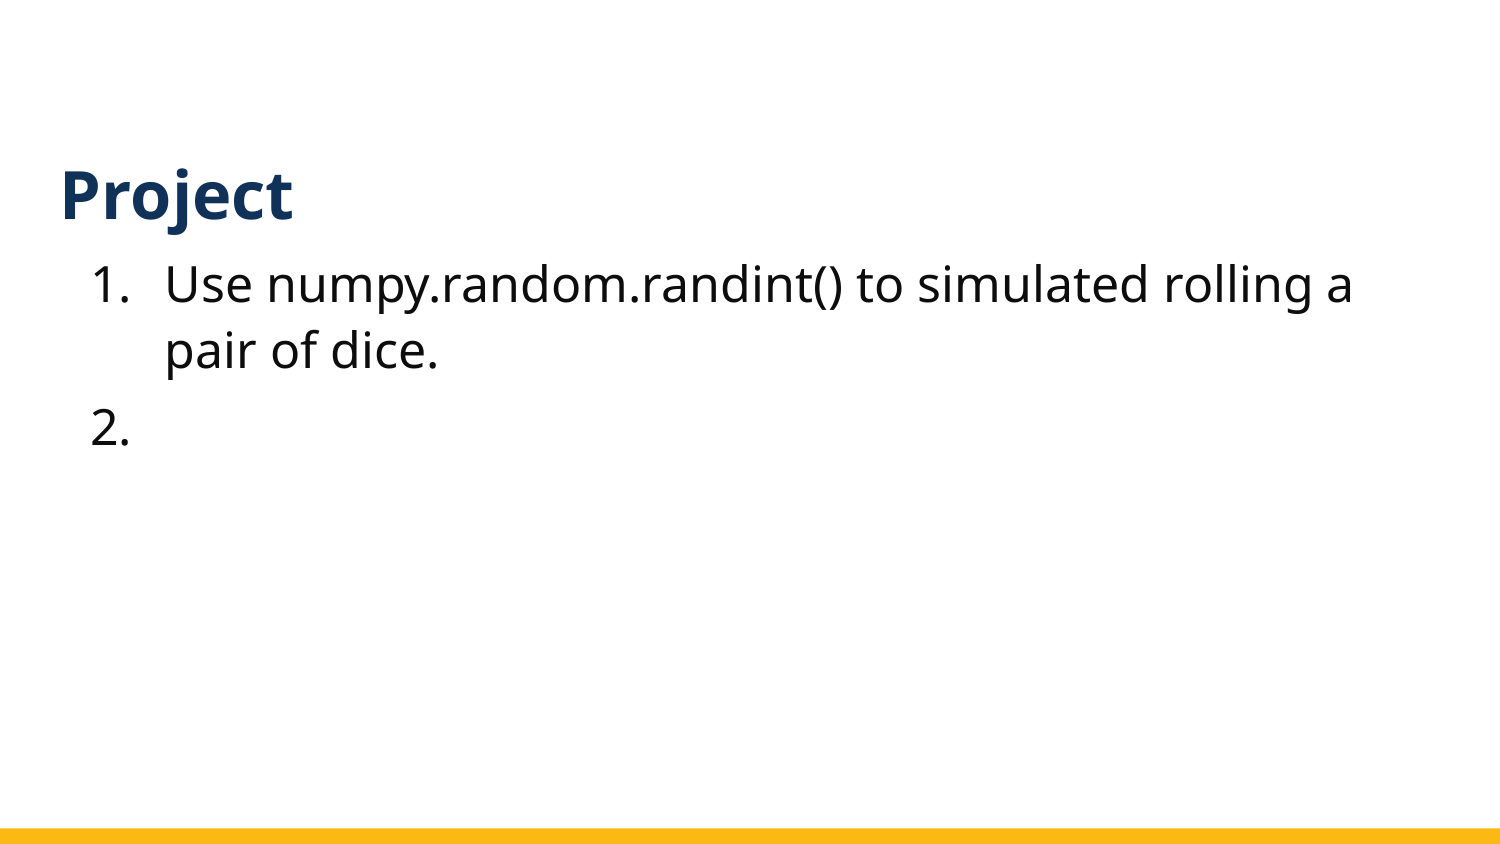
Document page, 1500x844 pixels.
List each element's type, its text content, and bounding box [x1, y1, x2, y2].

text_box Use numpy.random.randint() to simulated rolling a pair of dice. [75, 161, 1372, 579]
text_box Project [44, 0, 1470, 240]
